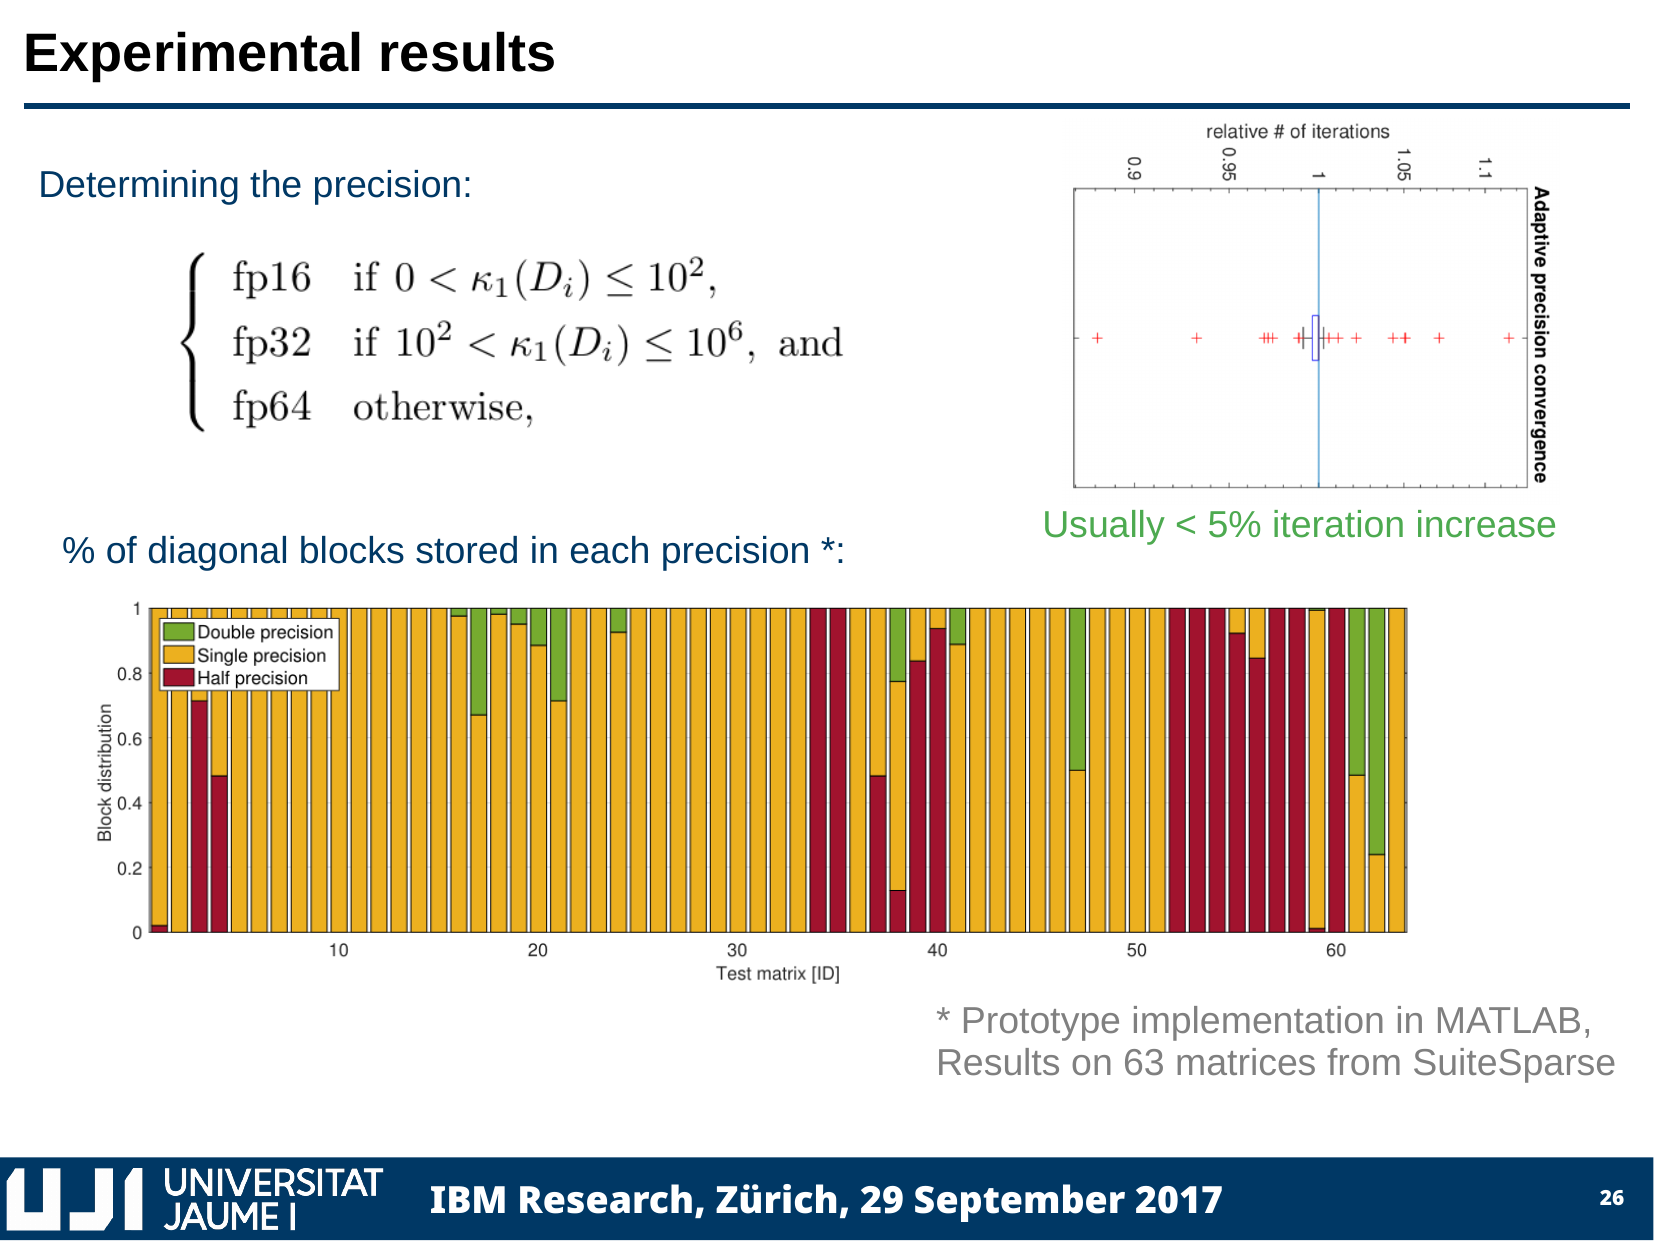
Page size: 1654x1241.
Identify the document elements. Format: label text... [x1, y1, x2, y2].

text_box Determining the precision: [23, 156, 488, 214]
picture [0, 1158, 390, 1241]
text_box Usually < 5% iteration increase [1027, 496, 1595, 556]
picture [153, 224, 886, 451]
title Experimental results [23, 0, 1630, 107]
text_box * Prototype implementation in MATLAB, Results on 63 matrices from SuiteSparse [921, 992, 1632, 1091]
picture [59, 566, 1441, 999]
text_box % of diagonal blocks stored in each precision *: [47, 522, 861, 580]
picture [1062, 118, 1560, 496]
